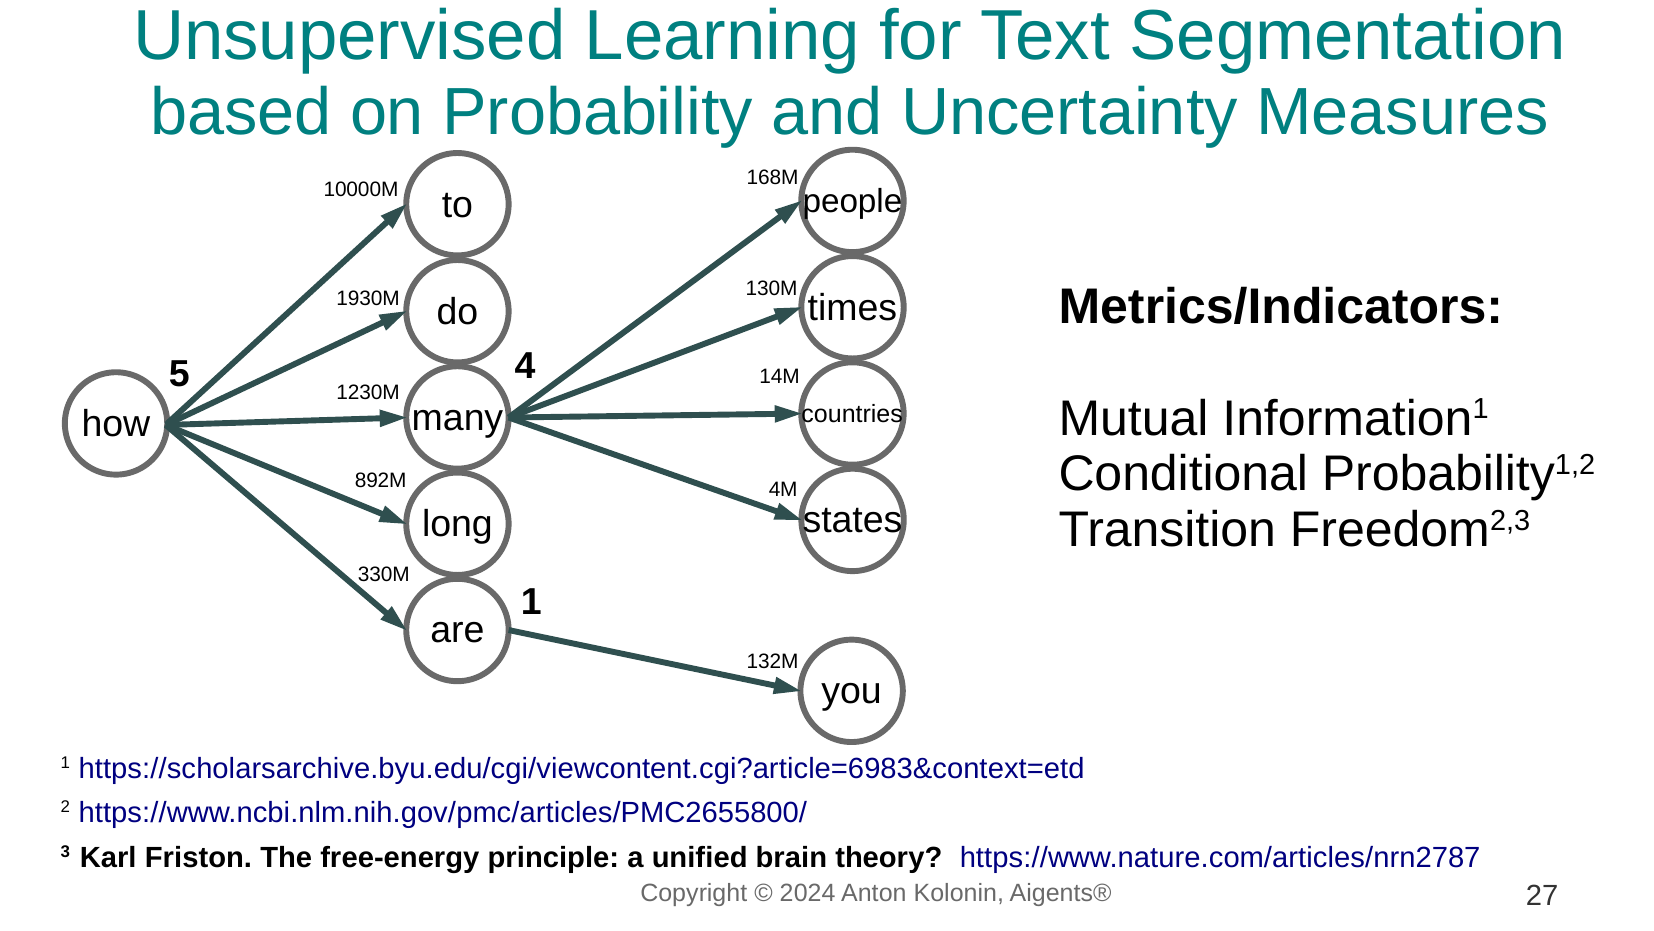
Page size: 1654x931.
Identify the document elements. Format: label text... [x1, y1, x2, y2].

text_box many [406, 366, 509, 469]
text_box long [406, 472, 509, 575]
text_box 1 [506, 572, 557, 630]
text_box 132M [731, 642, 814, 681]
text_box 4 [499, 337, 551, 395]
text_box 168M [731, 158, 814, 197]
text_box how [64, 372, 167, 475]
text_box people [804, 149, 904, 253]
text_box Unsupervised Learning for Text Segmentation based on Probability and Uncertainty Measures [0, 3, 1652, 140]
text_box you [800, 639, 903, 743]
text_box 1 https://scholarsarchive.byu.edu/cgi/viewcontent.cgi?article=6983&context=etd 2 https://www.ncbi.nlm.nih.gov/pmc/articles/PMC2655800/ 3 Karl Friston. The free-energy principle: a unified brain theory? https://www.nature.com/articles/nrn2787 [45, 744, 1576, 889]
text_box countries [801, 362, 904, 465]
text_box do [406, 260, 509, 363]
text_box 330M [343, 554, 425, 594]
text_box times [801, 256, 904, 359]
text_box 5 [154, 344, 205, 402]
text_box 10000M [308, 170, 414, 209]
text_box 14M [744, 357, 815, 396]
text_box 892M [339, 461, 422, 500]
text_box 4M [753, 470, 813, 509]
text_box 1230M [321, 373, 415, 412]
text_box states [801, 468, 904, 572]
text_box Metrics/Indicators: Mutual Information1 Conditional Probability1,2 Transition Freedom2,3 [1043, 270, 1611, 565]
text_box are [406, 578, 509, 682]
text_box 130M [730, 269, 813, 308]
text_box to [406, 153, 509, 256]
text_box 1930M [321, 279, 415, 318]
